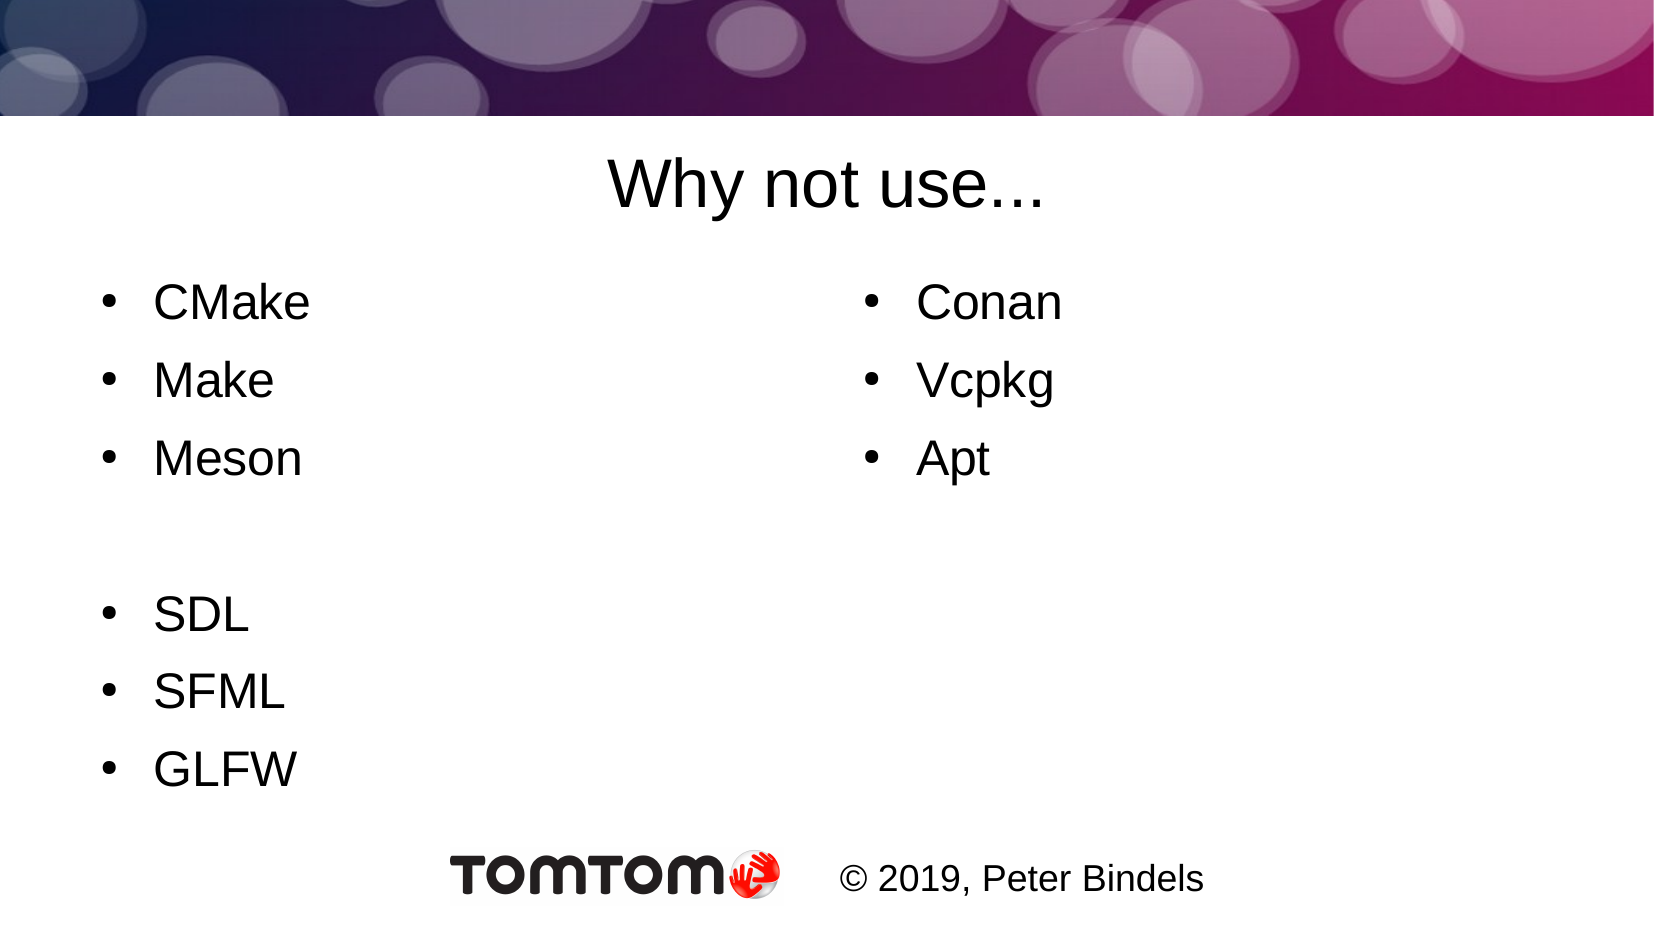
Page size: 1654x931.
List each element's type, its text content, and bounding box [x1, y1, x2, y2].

picture [450, 847, 784, 906]
picture [0, 0, 1654, 116]
title Why not use... [82, 119, 1571, 249]
list Conan Vcpkg Apt [845, 274, 1572, 815]
list CMake Make Meson SDL SFML GLFW [82, 274, 809, 815]
